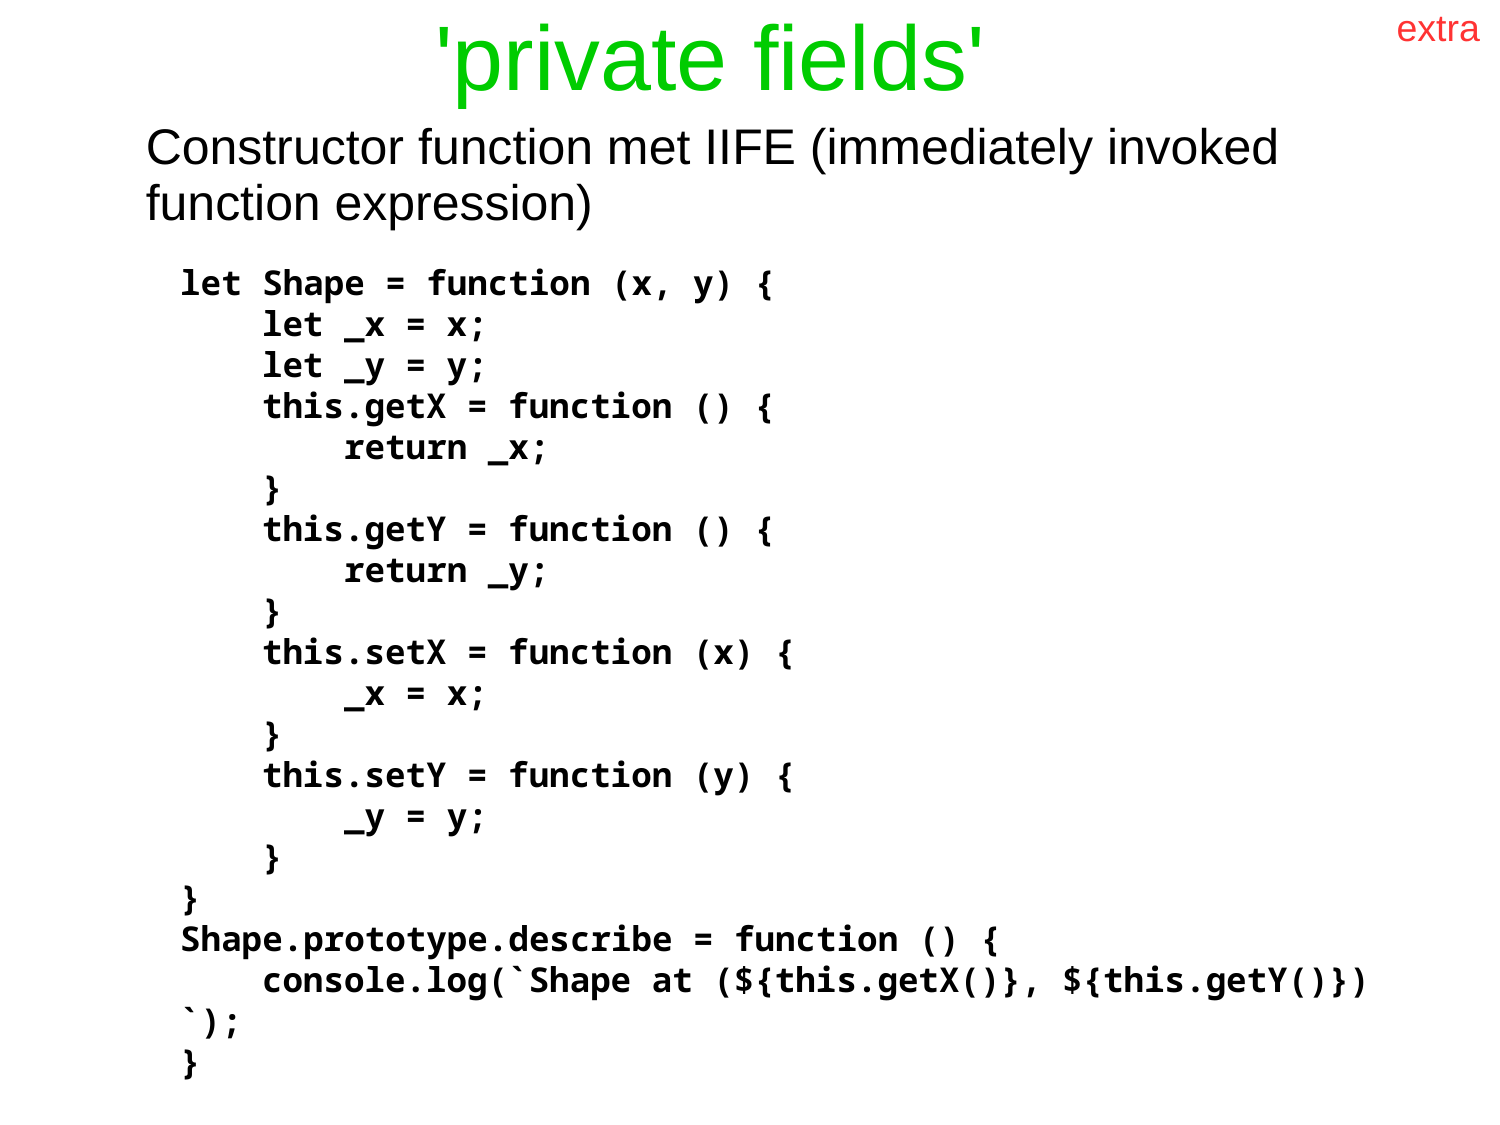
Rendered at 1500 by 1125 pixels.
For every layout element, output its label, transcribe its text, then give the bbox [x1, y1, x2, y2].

title 'private fields' [35, 0, 1386, 153]
list Constructor function met IIFE (immediately invoked function expression) [75, 119, 1425, 284]
text_box extra [1381, 0, 1495, 57]
text_box let Shape = function (x, y) { let _x = x; let _y = y; this.getX = function () { return _x; } this.getY = function () { return _y; } this.setX = function (x) { _x = x; } this.setY = function (y) { _y = y; } } Shape.prototype.describe = function () { console.log(`Shape at (${this.getX()}, ${this.getY()}) `); } [165, 253, 1444, 1125]
